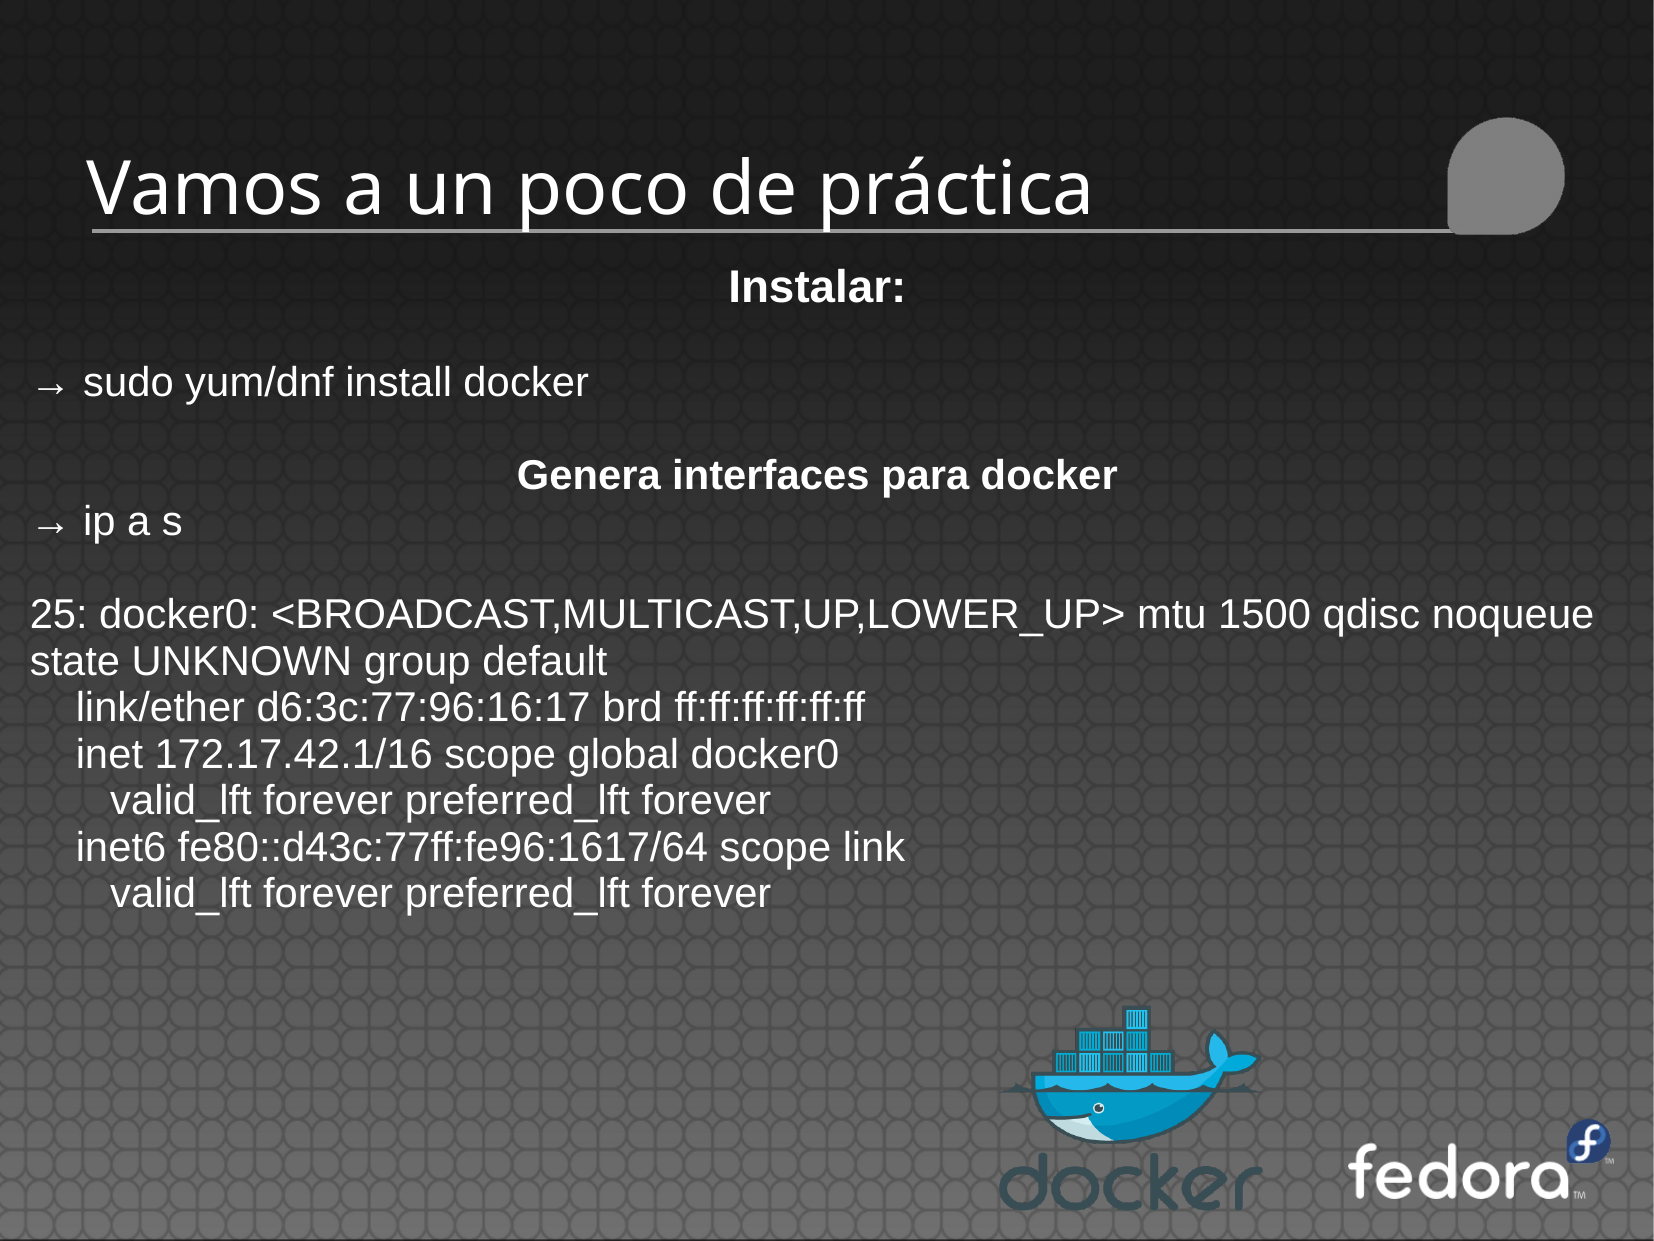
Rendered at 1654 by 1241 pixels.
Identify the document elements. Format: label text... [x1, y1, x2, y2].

text_box Instalar: → sudo yum/dnf install docker Genera interfaces para docker → ip a s 25: docker0: <BROADCAST,MULTICAST,UP,LOWER_UP> mtu 1500 qdisc noqueue state UNKNOWN group default link/ether d6:3c:77:96:16:17 brd ff:ff:ff:ff:ff:ff inet 172.17.42.1/16 scope global docker0 valid_lft forever preferred_lft forever inet6 fe80::d43c:77ff:fe96:1617/64 scope link valid_lft forever preferred_lft forever [15, 253, 1621, 1186]
title Vamos a un poco de práctica [86, 117, 1576, 253]
picture [0, 0, 1654, 1241]
